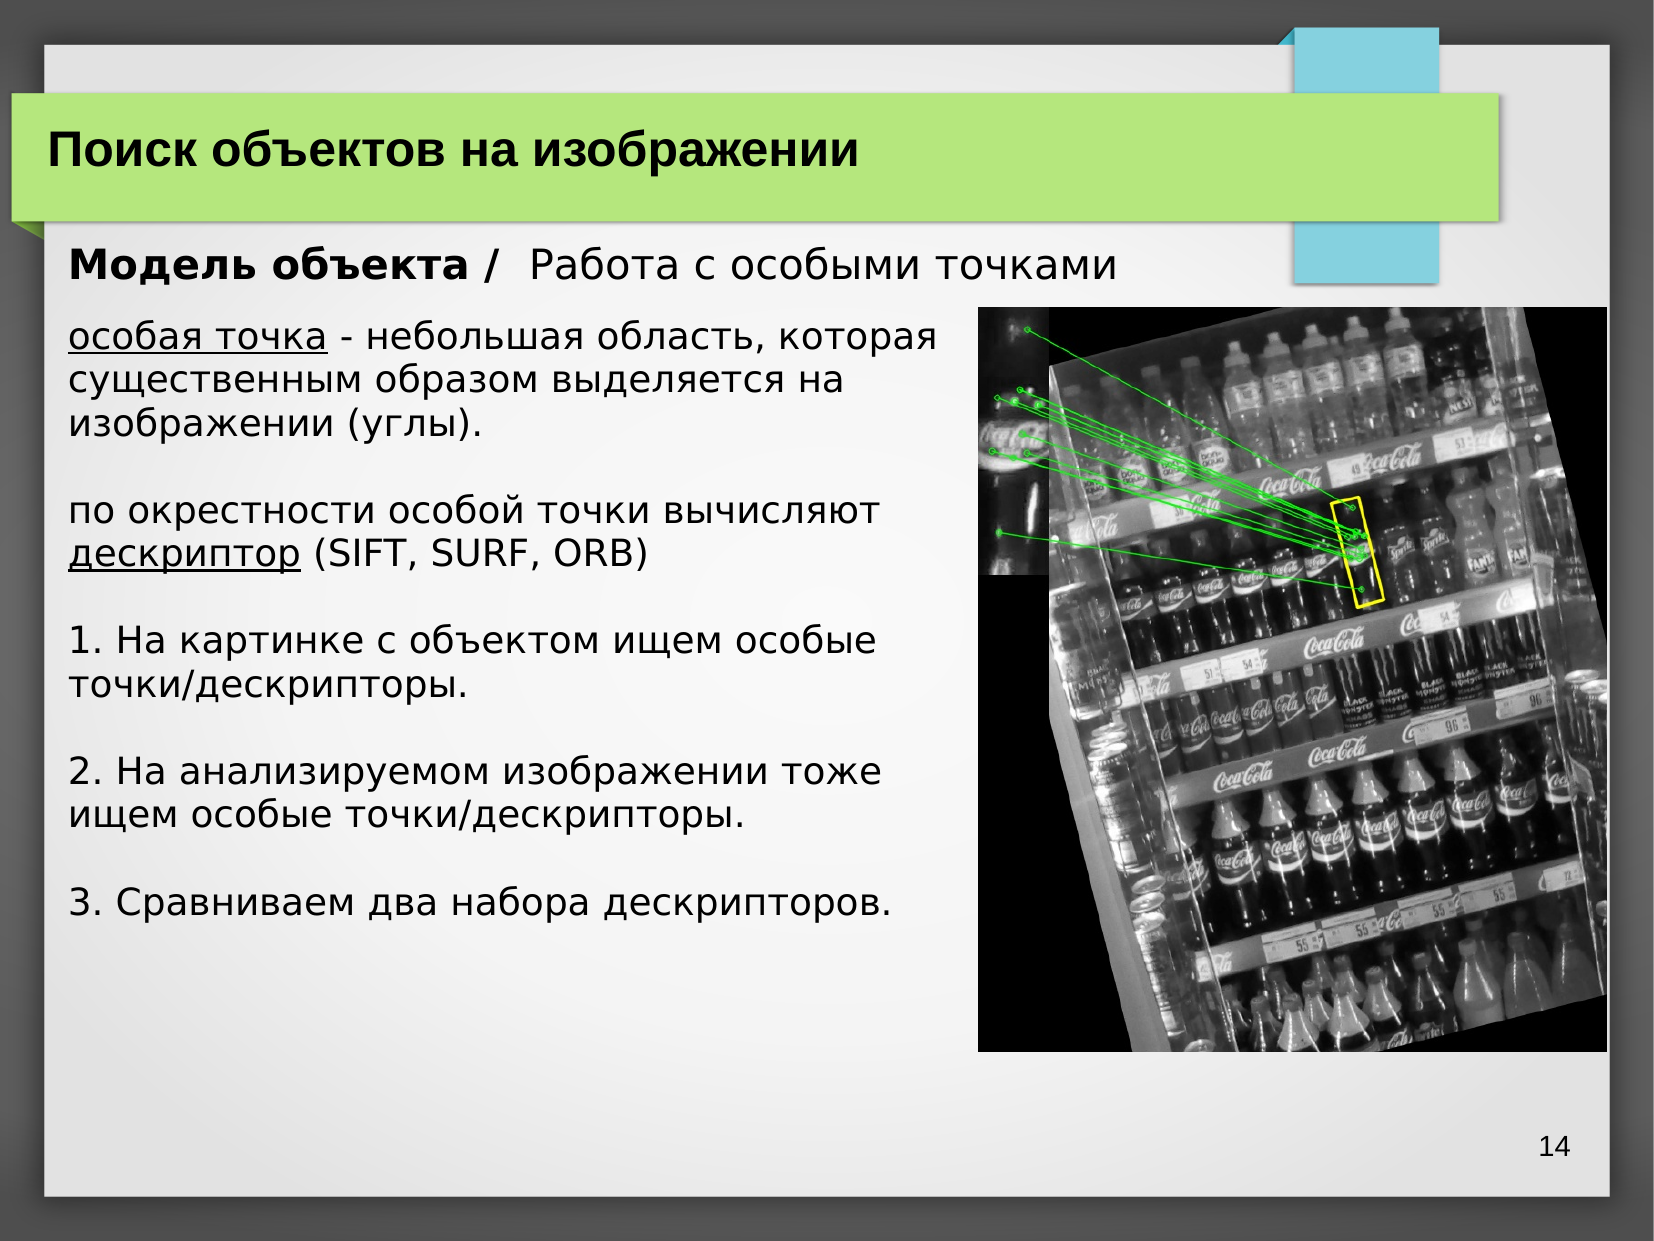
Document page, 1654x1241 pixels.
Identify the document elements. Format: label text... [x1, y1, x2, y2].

text_box Модель объекта / Работа с особыми точками [53, 233, 1359, 308]
picture [0, 0, 1654, 1241]
text_box особая точка - небольшая область, которая существенным образом выделяется на изображении (углы). по окрестности особой точки вычисляют дескриптор (SIFT, SURF, ORB) 1. На картинке с объектом ищем особые точки/дескрипторы. 2. На анализируемом изображении тоже ищем особые точки/дескрипторы. 3. Сравниваем два набора дескрипторов. [53, 308, 963, 932]
title Поиск объектов на изображении [47, 120, 1004, 177]
